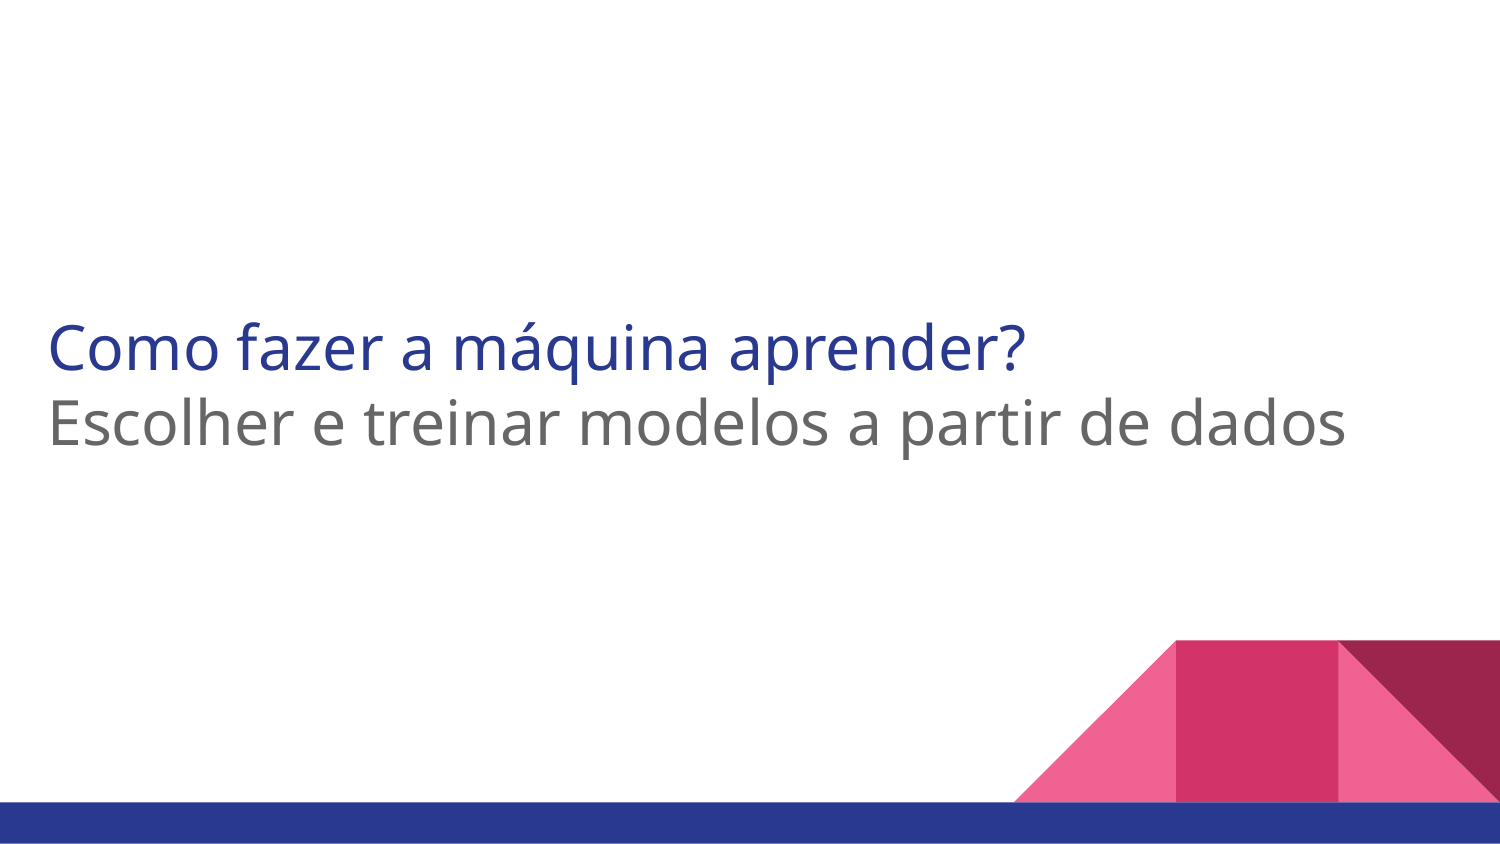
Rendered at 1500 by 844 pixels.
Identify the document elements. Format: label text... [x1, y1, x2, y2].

title Como fazer a máquina aprender? Escolher e treinar modelos a partir de dados [32, 292, 1468, 393]
